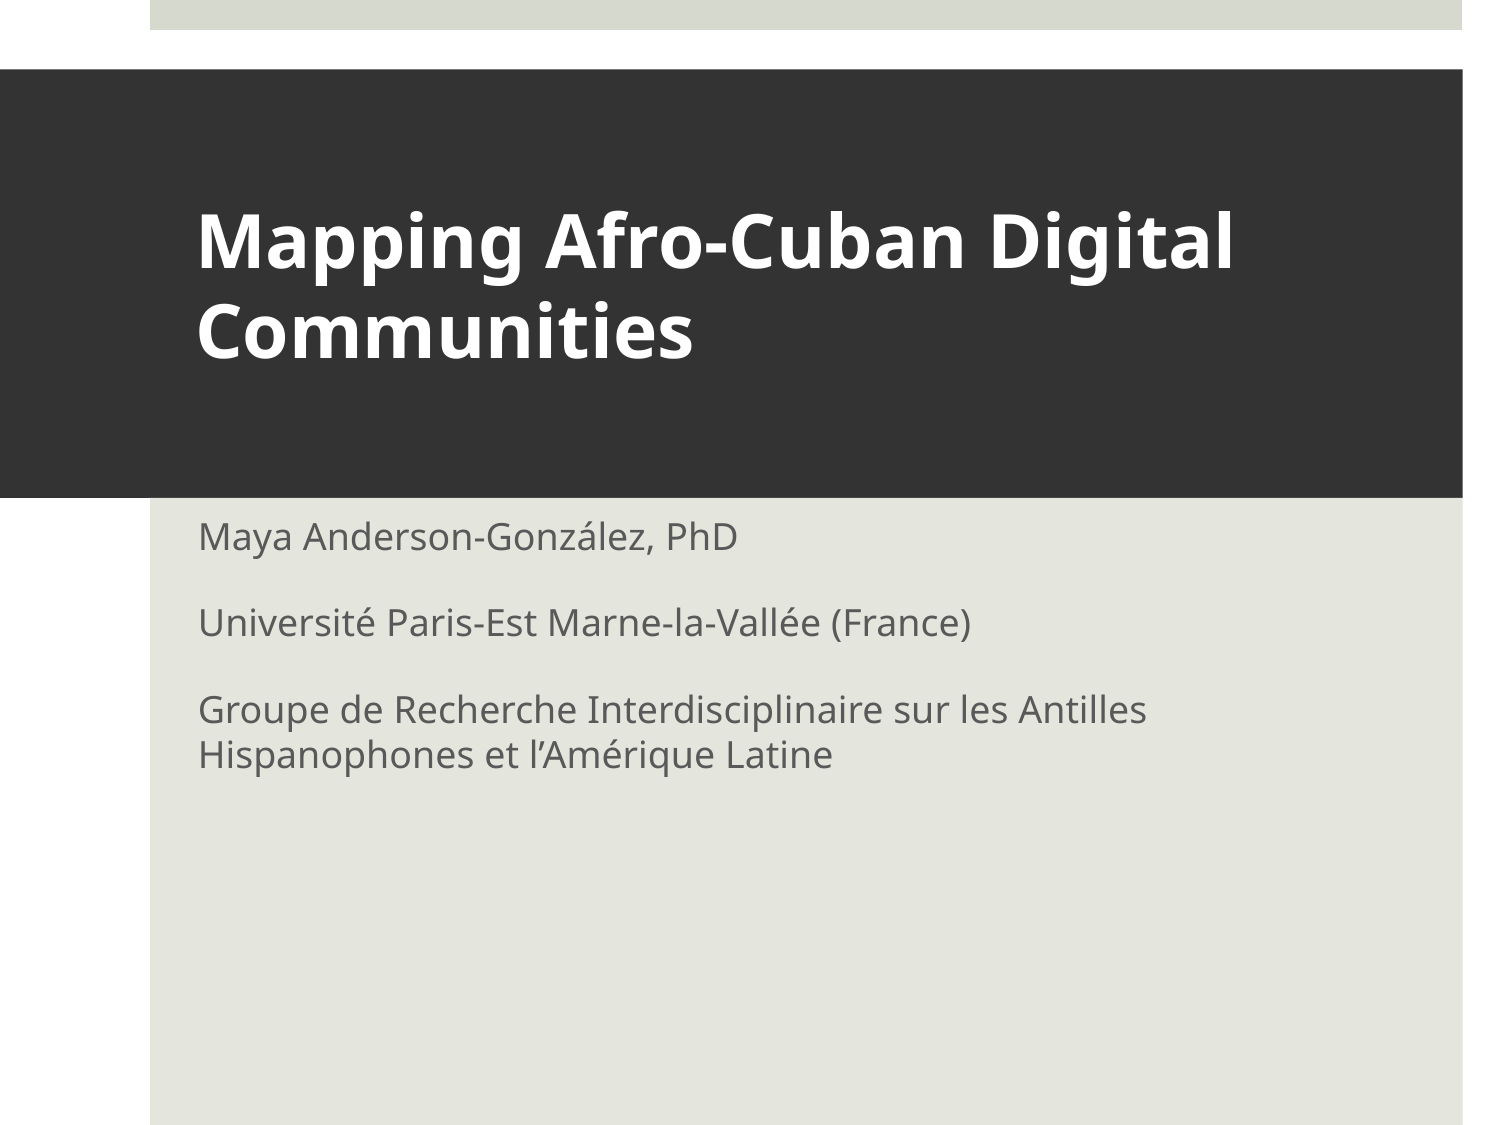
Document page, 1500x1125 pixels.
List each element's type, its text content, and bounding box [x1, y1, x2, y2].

title Mapping Afro-Cuban Digital Communities [0, 69, 1463, 498]
subtitle Maya Anderson-González, PhD Université Paris-Est Marne-la-Vallée (France) Groupe de Recherche Interdisciplinaire sur les Antilles Hispanophones et l’Amérique Latine [150, 497, 1463, 1125]
